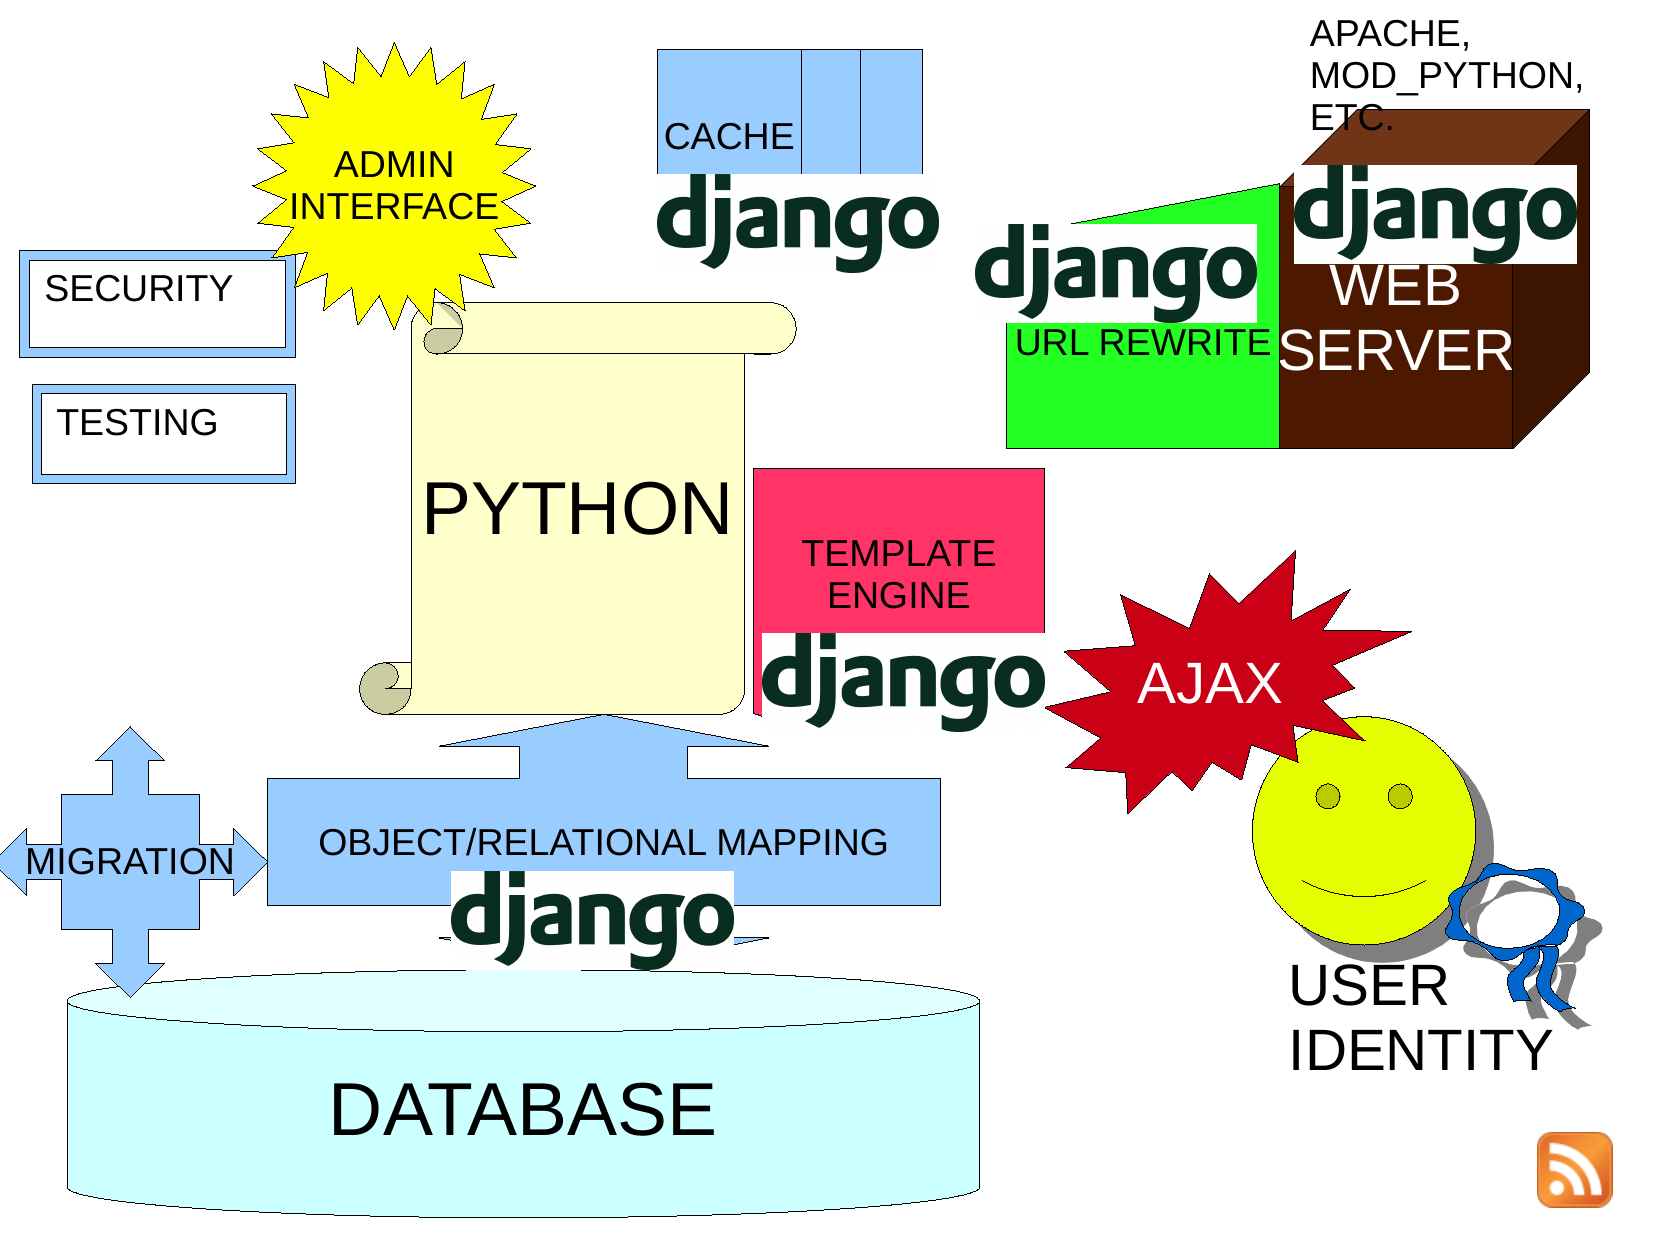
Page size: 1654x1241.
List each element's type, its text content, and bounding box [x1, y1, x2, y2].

text_box DATABASE [67, 1003, 980, 1218]
text_box USER IDENTITY [1274, 944, 1571, 1133]
picture [1537, 1132, 1613, 1208]
picture [975, 224, 1257, 323]
text_box TESTING [32, 384, 296, 484]
text_box MIGRATION [0, 726, 268, 998]
text_box URL REWRITE [1006, 183, 1280, 449]
picture [657, 174, 939, 273]
picture [1294, 188, 1577, 264]
text_box [1252, 716, 1585, 944]
text_box PYTHON [442, 302, 797, 355]
text_box AJAX [1045, 550, 1412, 814]
text_box [802, 49, 923, 174]
text_box CACHE [657, 49, 802, 174]
text_box PYTHON [387, 302, 745, 715]
text_box OBJECT/RELATIONAL MAPPING [267, 715, 941, 906]
text_box WEB SERVER [1483, 334, 1505, 349]
picture [762, 633, 1045, 732]
text_box ADMIN INTERFACE [252, 42, 536, 330]
text_box WEB SERVER [1280, 187, 1512, 449]
picture [451, 871, 734, 970]
text_box SECURITY [19, 250, 296, 358]
text_box APACHE, MOD_PYTHON, ETC. [1294, 4, 1601, 188]
text_box TEMPLATE ENGINE [753, 468, 1045, 717]
